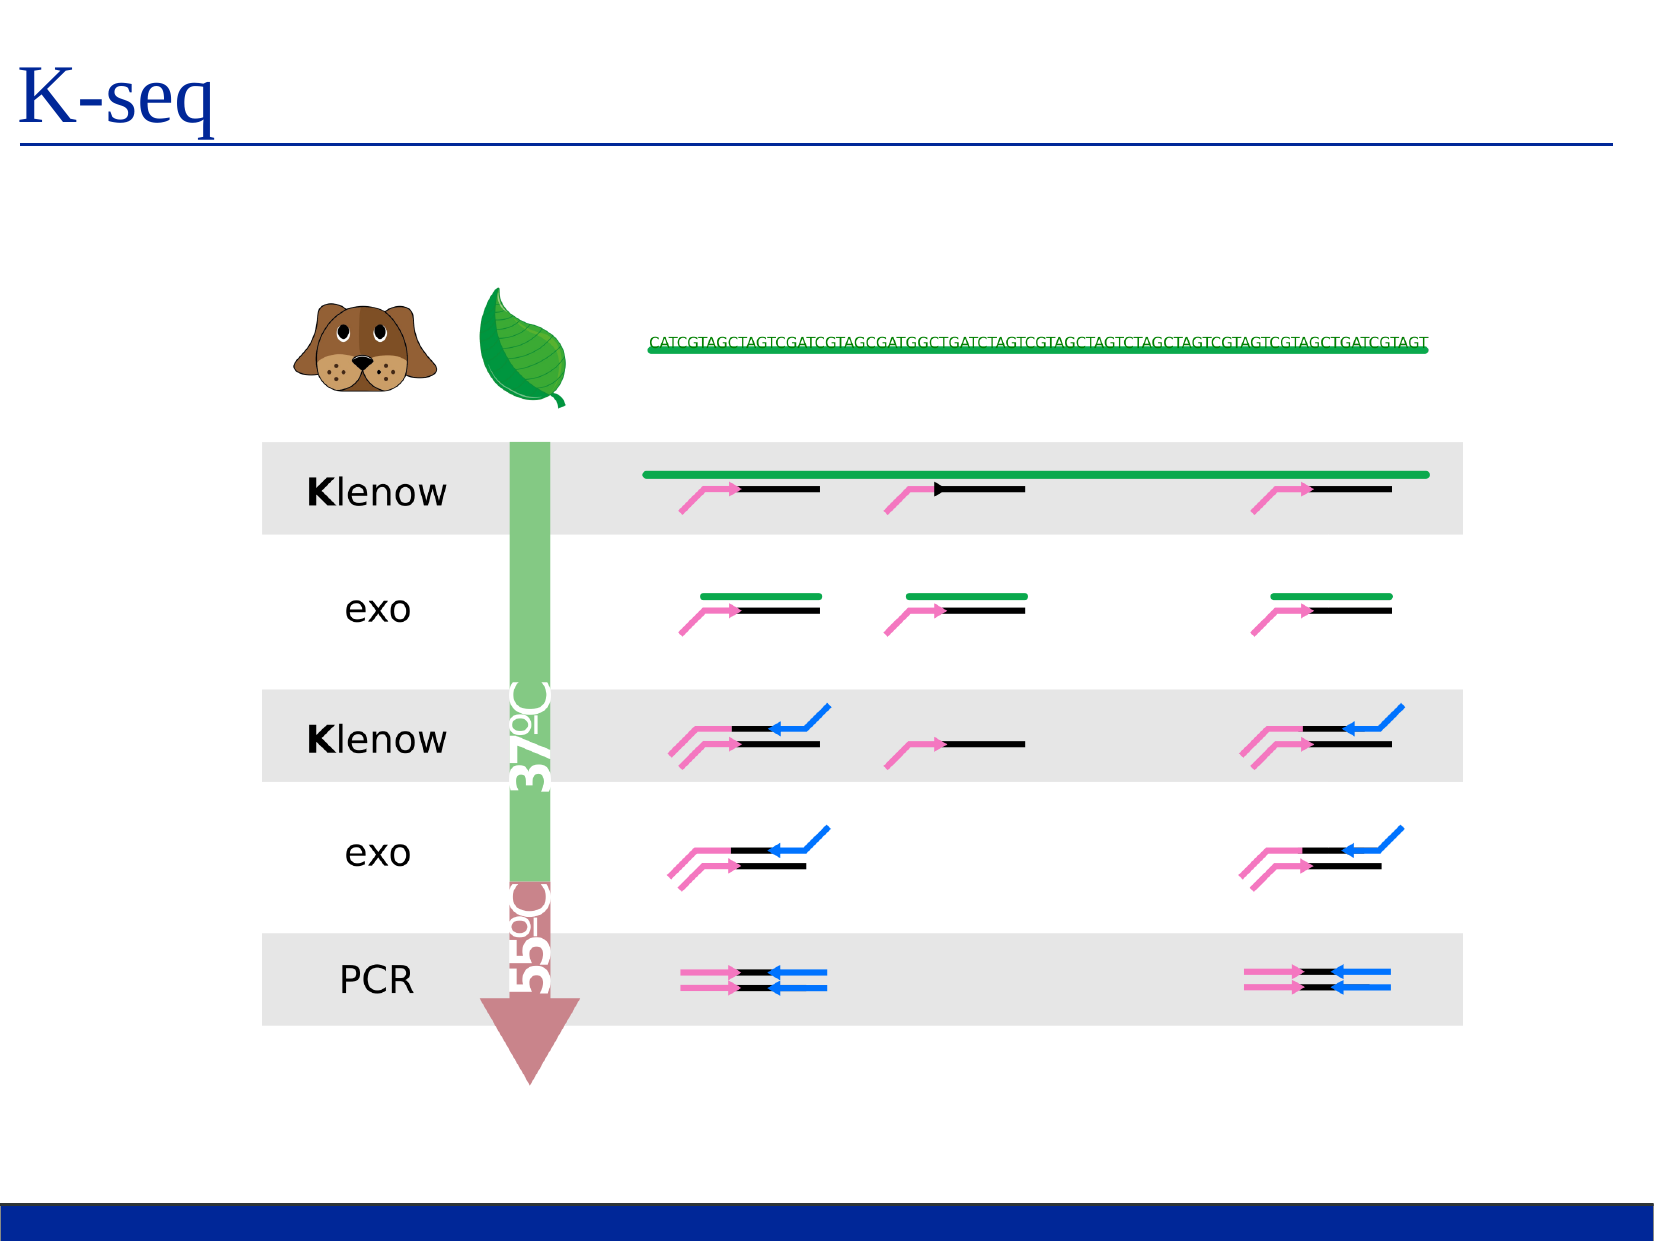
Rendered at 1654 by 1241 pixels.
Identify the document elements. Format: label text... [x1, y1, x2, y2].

picture [262, 243, 1463, 1088]
title K-seq [17, 0, 1589, 198]
